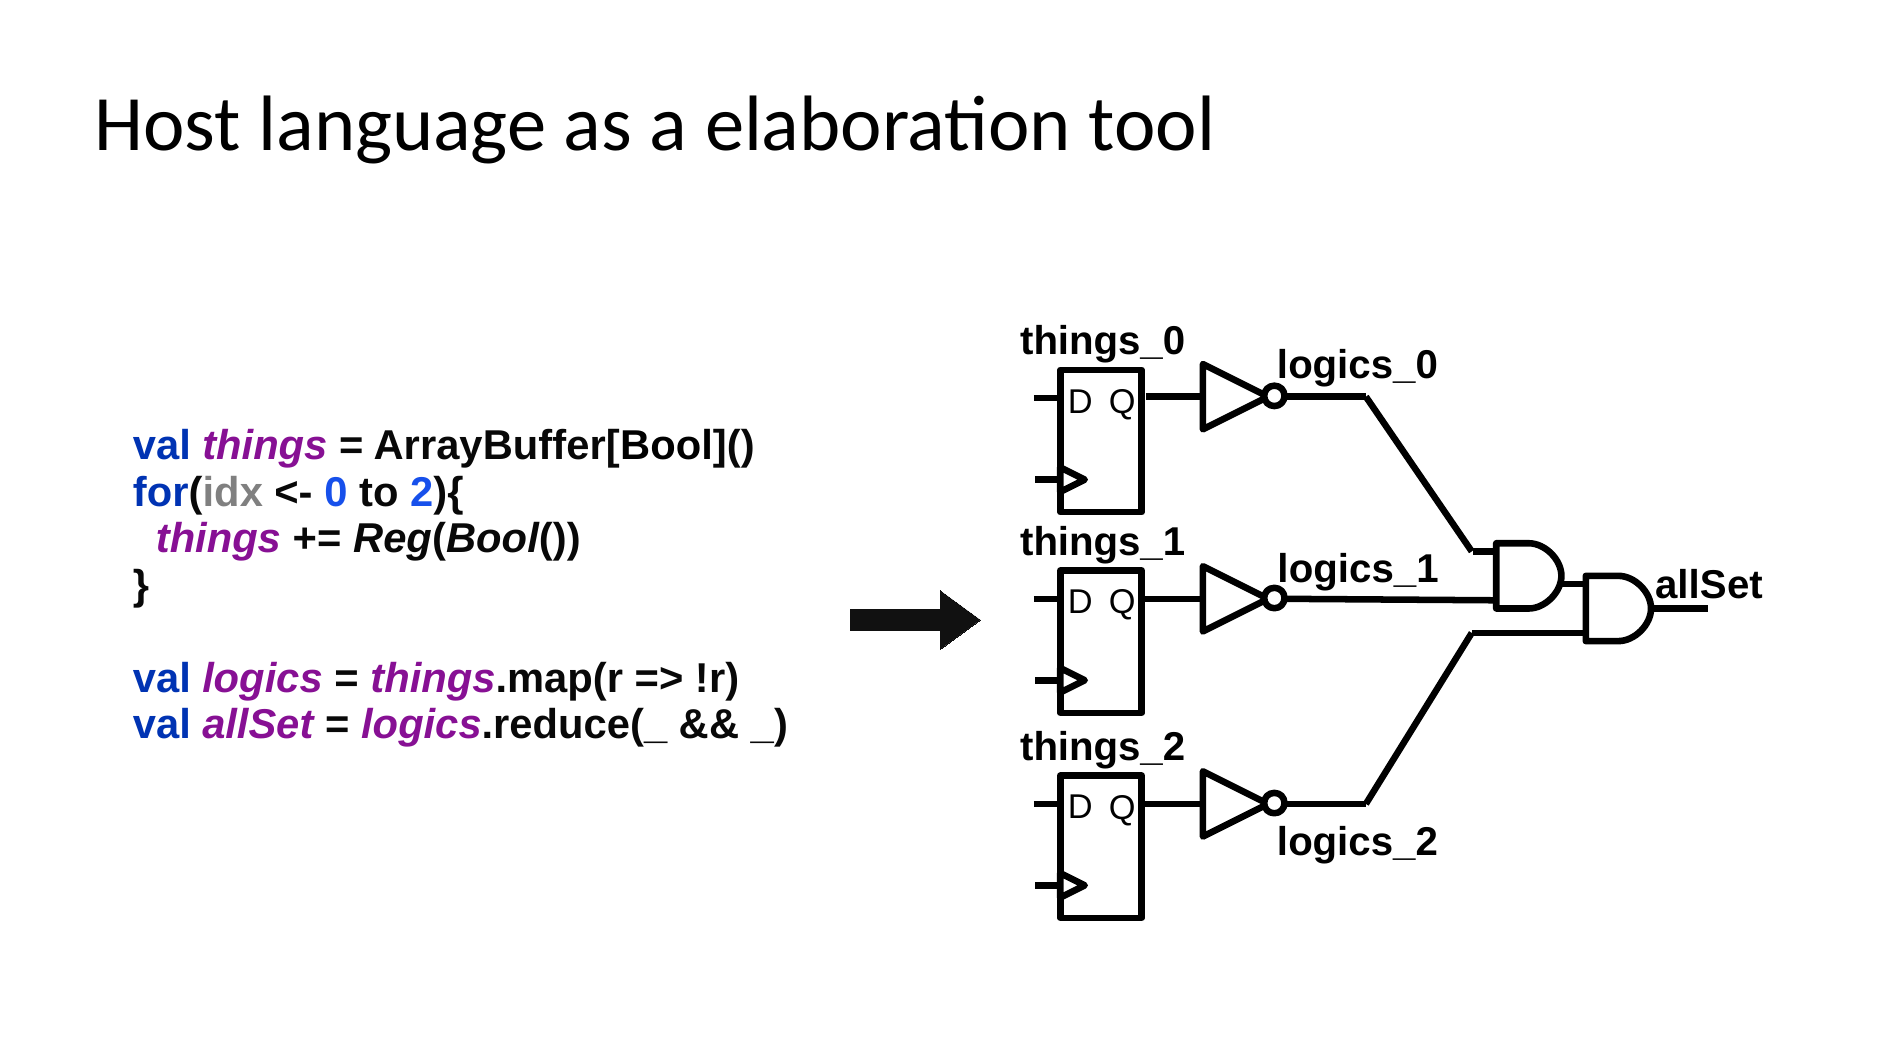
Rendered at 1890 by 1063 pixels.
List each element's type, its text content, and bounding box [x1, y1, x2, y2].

text_box [850, 590, 981, 650]
text_box val things = ArrayBuffer[Bool]() for(idx <- 0 to 2){ things += Reg(Bool()) } val logics = things.map(r => !r) val allSet = logics.reduce(_ && _) [118, 414, 863, 839]
title Host language as a elaboration tool [94, 42, 1796, 220]
picture [999, 307, 1784, 922]
